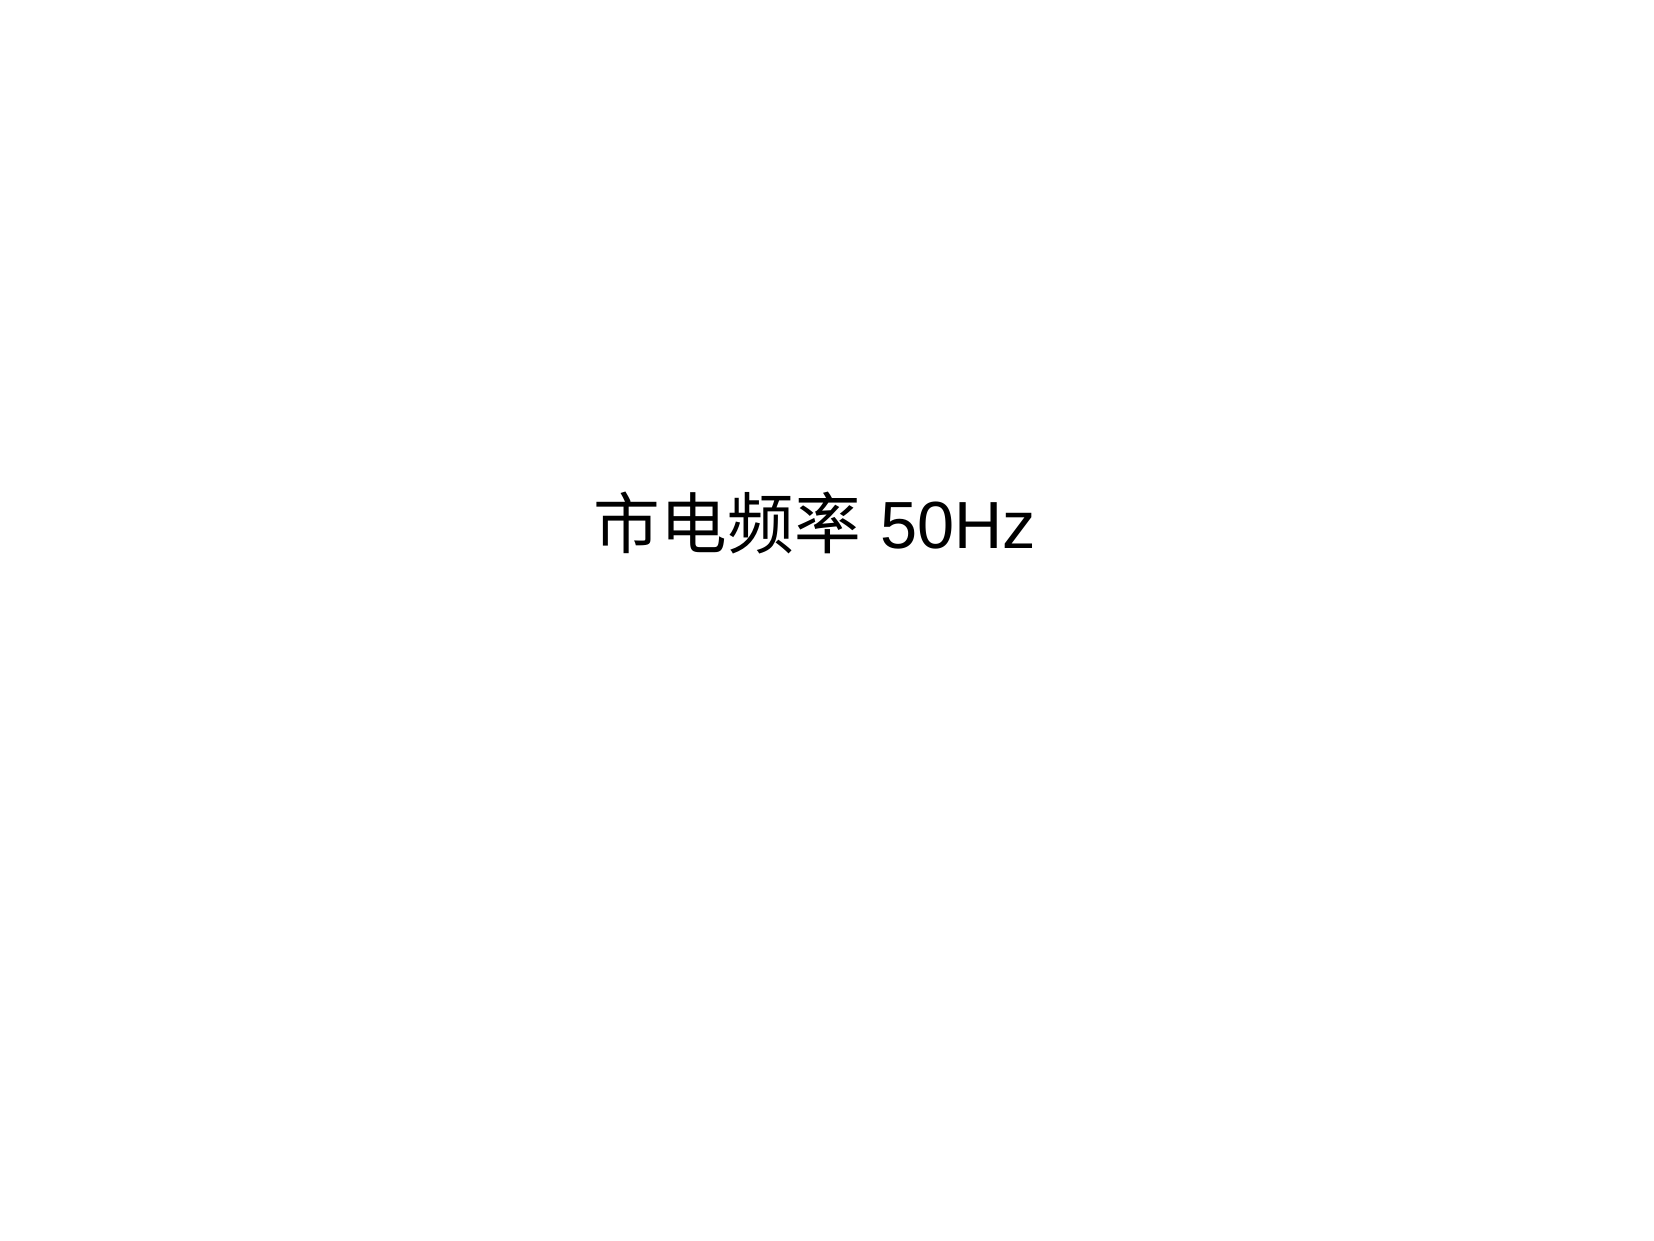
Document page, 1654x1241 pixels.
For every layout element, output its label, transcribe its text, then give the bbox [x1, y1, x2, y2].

subtitle 市电频率50Hz [70, 101, 1560, 1161]
